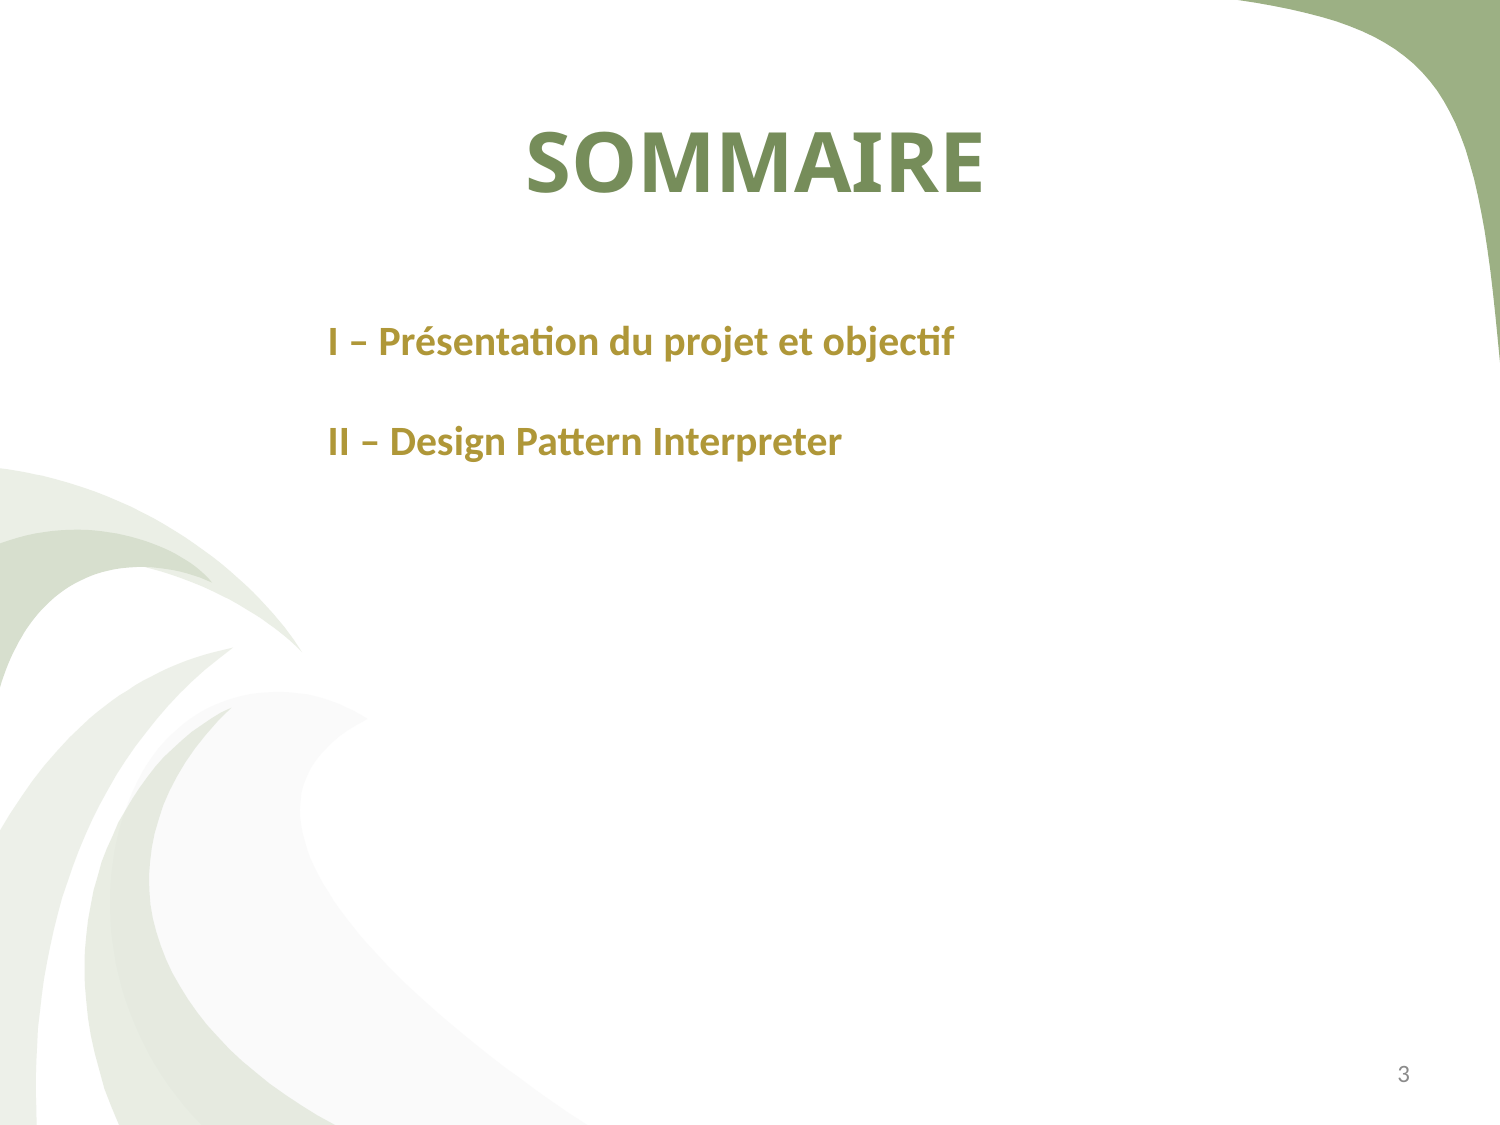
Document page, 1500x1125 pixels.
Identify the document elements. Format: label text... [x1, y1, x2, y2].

title sommaire [118, 101, 1394, 326]
text_box I – Présentation du projet et objectif II – Design Pattern Interpreter [312, 306, 1306, 572]
